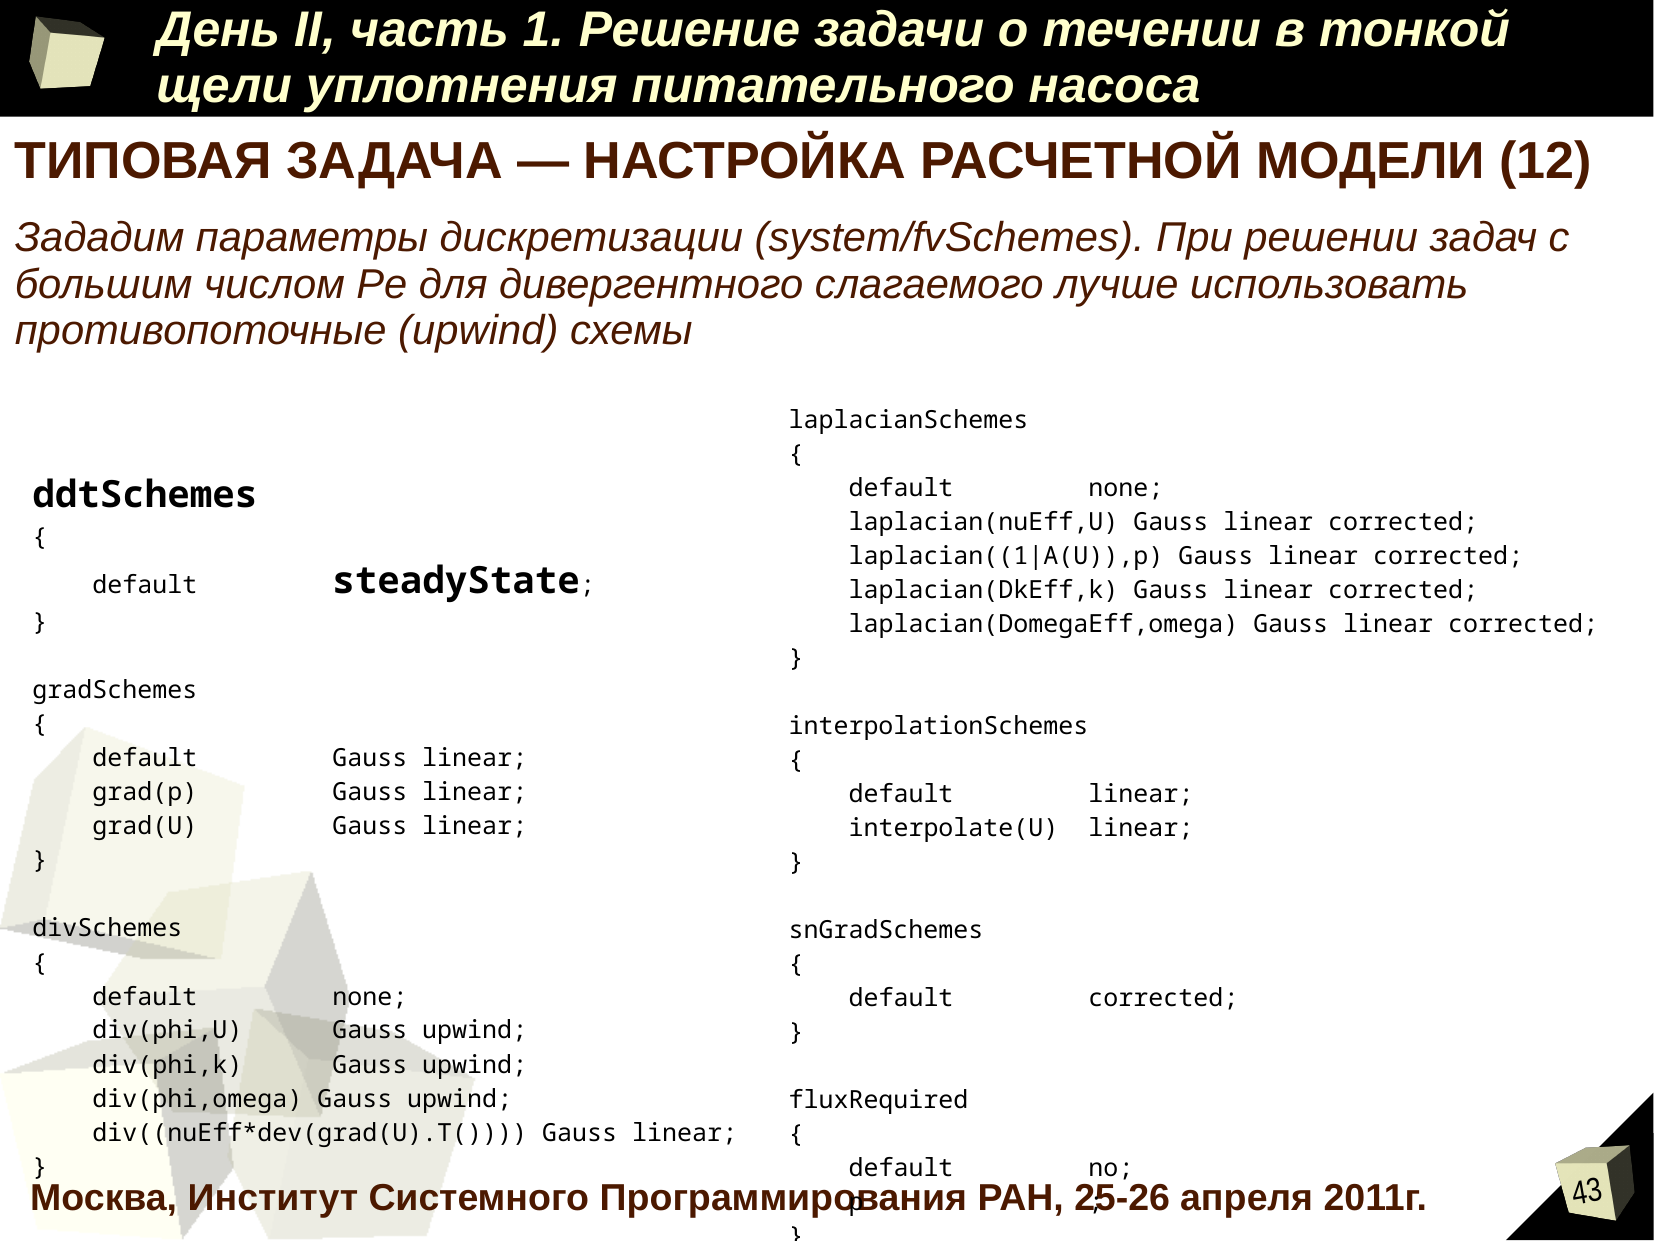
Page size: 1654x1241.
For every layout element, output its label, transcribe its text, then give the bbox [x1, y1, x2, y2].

picture [464, 1193, 472, 1198]
text_box laplacianSchemes { default none; laplacian(nuEff,U) Gauss linear corrected; laplacian((1|A(U)),p) Gauss linear corrected; laplacian(DkEff,k) Gauss linear corrected; laplacian(DomegaEff,omega) Gauss linear corrected; } interpolationSchemes { default linear; interpolate(U) linear; } snGradSchemes { default corrected; } fluxRequired { default no; p ; } [773, 394, 1654, 1123]
text_box Зададим параметры дискретизации (system/fvSchemes). При решении задач с большим числом Pe для дивергентного слагаемого лучше использовать противопоточные (upwind) схемы [0, 206, 1654, 361]
picture [0, 726, 477, 1241]
text_box ddtSchemes { default steadyState; } gradSchemes { default Gauss linear; grad(p) Gauss linear; grad(U) Gauss linear; } divSchemes { default none; div(phi,U) Gauss upwind; div(phi,k) Gauss upwind; div(phi,omega) Gauss upwind; div((nuEff*dev(grad(U).T()))) Gauss linear; } [17, 460, 773, 1075]
text_box ТИПОВАЯ ЗАДАЧА — НАСТРОЙКА РАСЧЕТНОЙ МОДЕЛИ (12) [0, 124, 1654, 206]
